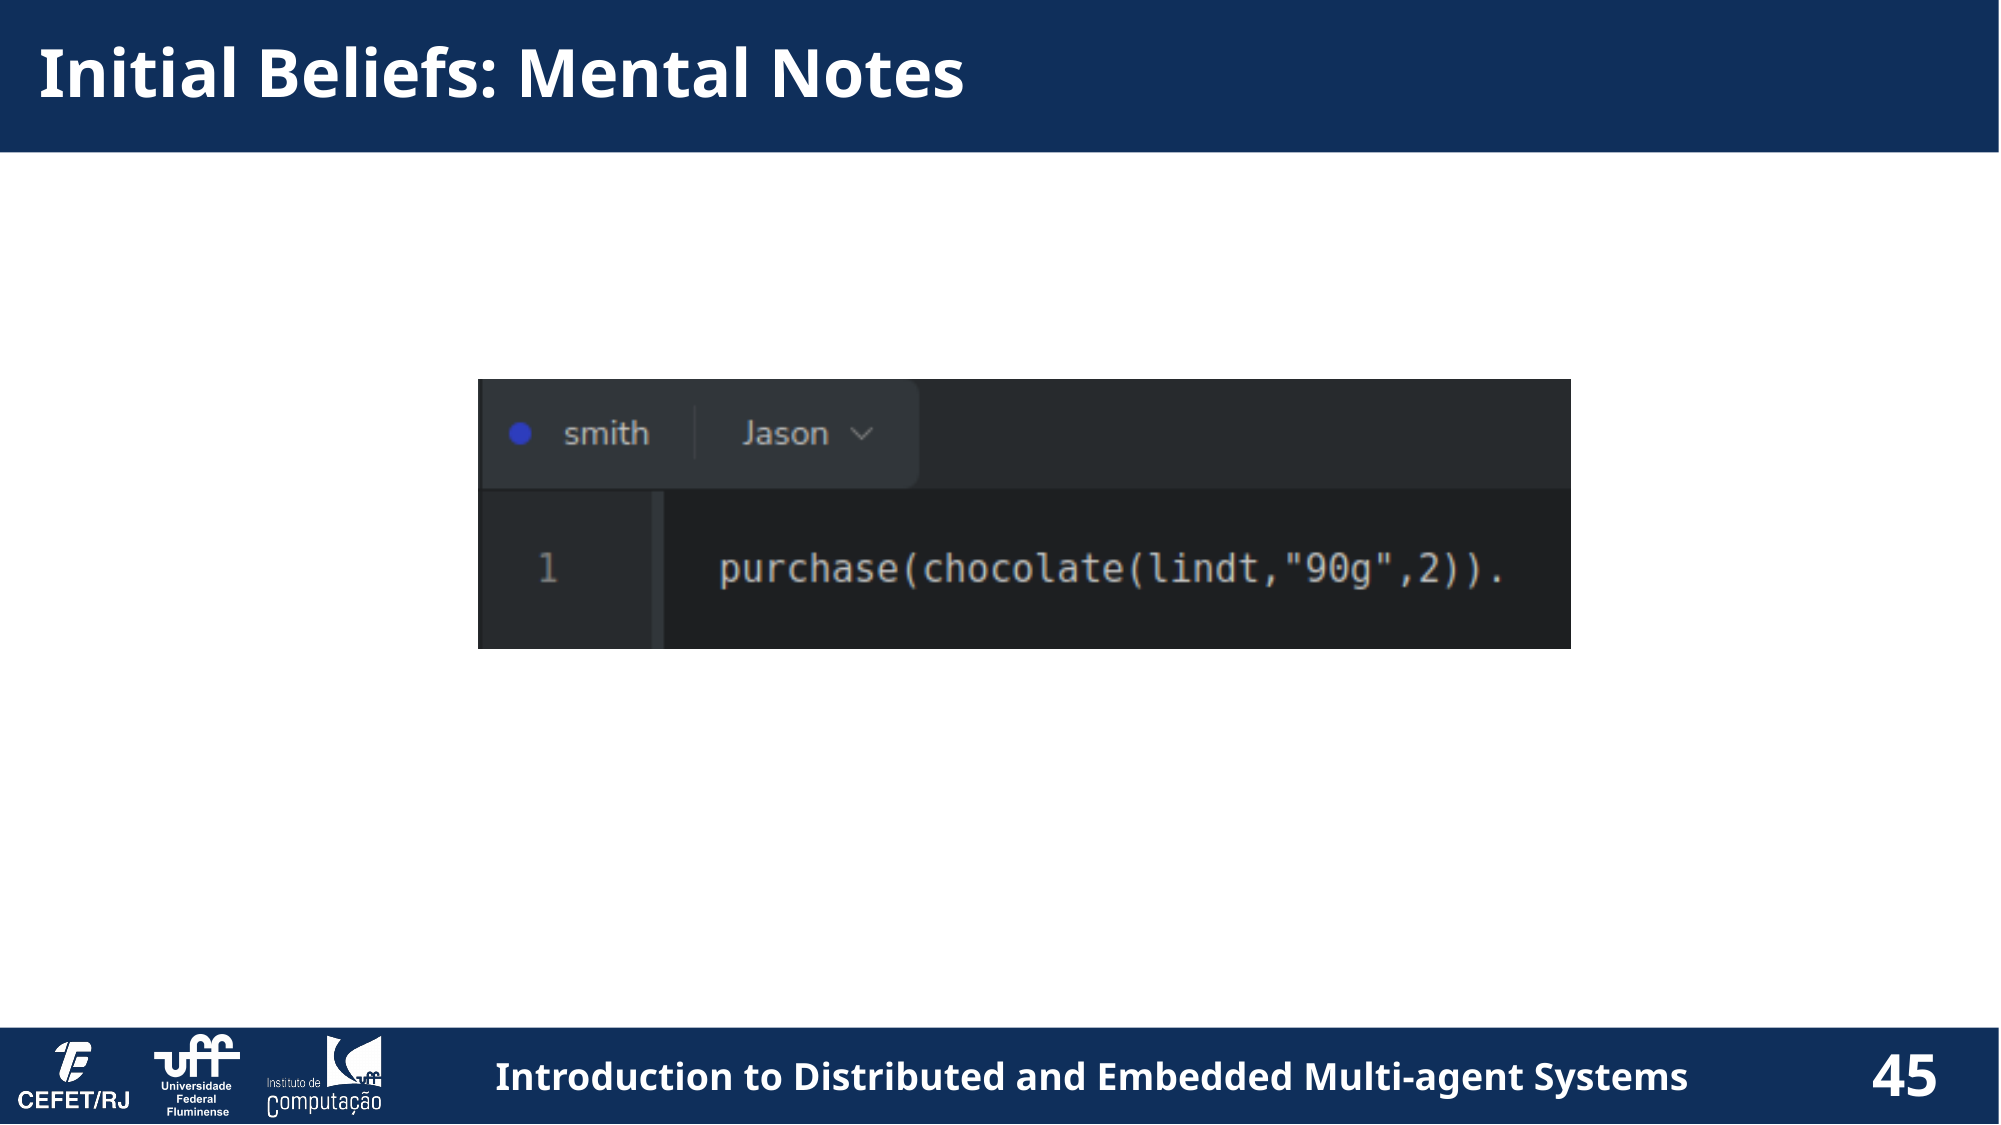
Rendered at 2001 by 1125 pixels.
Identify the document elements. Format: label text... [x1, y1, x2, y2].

text_box Initial Beliefs: Mental Notes [25, 23, 1999, 119]
picture [18, 1021, 129, 1125]
picture [478, 379, 1571, 650]
picture [153, 1033, 241, 1121]
picture [265, 1033, 383, 1118]
